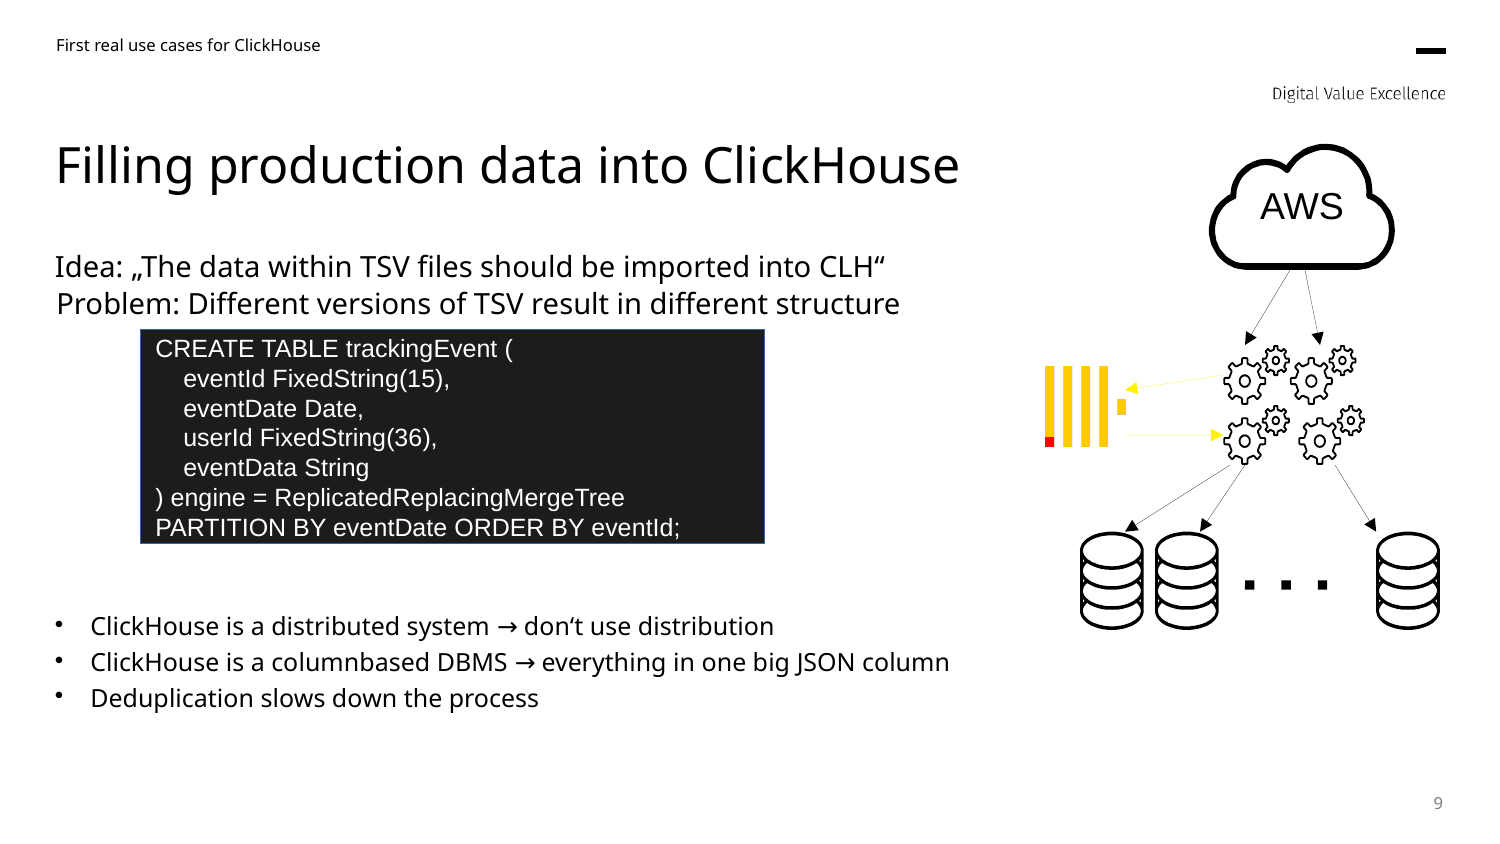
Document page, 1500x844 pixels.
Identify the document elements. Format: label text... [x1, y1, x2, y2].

picture [1045, 366, 1126, 447]
text_box Filling production data into ClickHouse [44, 127, 1455, 226]
text_box [1079, 531, 1144, 630]
text_box [1328, 345, 1357, 377]
text_box Filling production data into ClickHouse [1216, 150, 1388, 226]
text_box Idea: „The data within TSV files should be imported into CLH“ [43, 248, 1072, 285]
text_box [1154, 531, 1219, 630]
text_box [1261, 345, 1290, 377]
text_box [1336, 405, 1365, 437]
text_box [1261, 405, 1290, 437]
text_box CREATE TABLE trackingEvent ( eventId FixedString(15), eventDate Date, userId FixedString(36), eventData String ) engine = ReplicatedReplacingMergeTree PARTITION BY eventDate ORDER BY eventId; [140, 367, 765, 544]
text_box ClickHouse is a distributed system → don‘t use distribution ClickHouse is a columnbased DBMS → everything in one big JSON column Deduplication slows down the process [43, 570, 1072, 757]
text_box [1289, 357, 1333, 405]
text_box <number> [1104, 782, 1455, 827]
text_box First real use cases for ClickHouse [44, 29, 1216, 72]
text_box [1298, 417, 1342, 465]
text_box AWS [1208, 143, 1395, 270]
text_box [1376, 531, 1440, 630]
text_box [1223, 417, 1267, 465]
text_box [1223, 357, 1267, 405]
text_box Problem: Different versions of TSV result in different structure [45, 284, 1073, 367]
